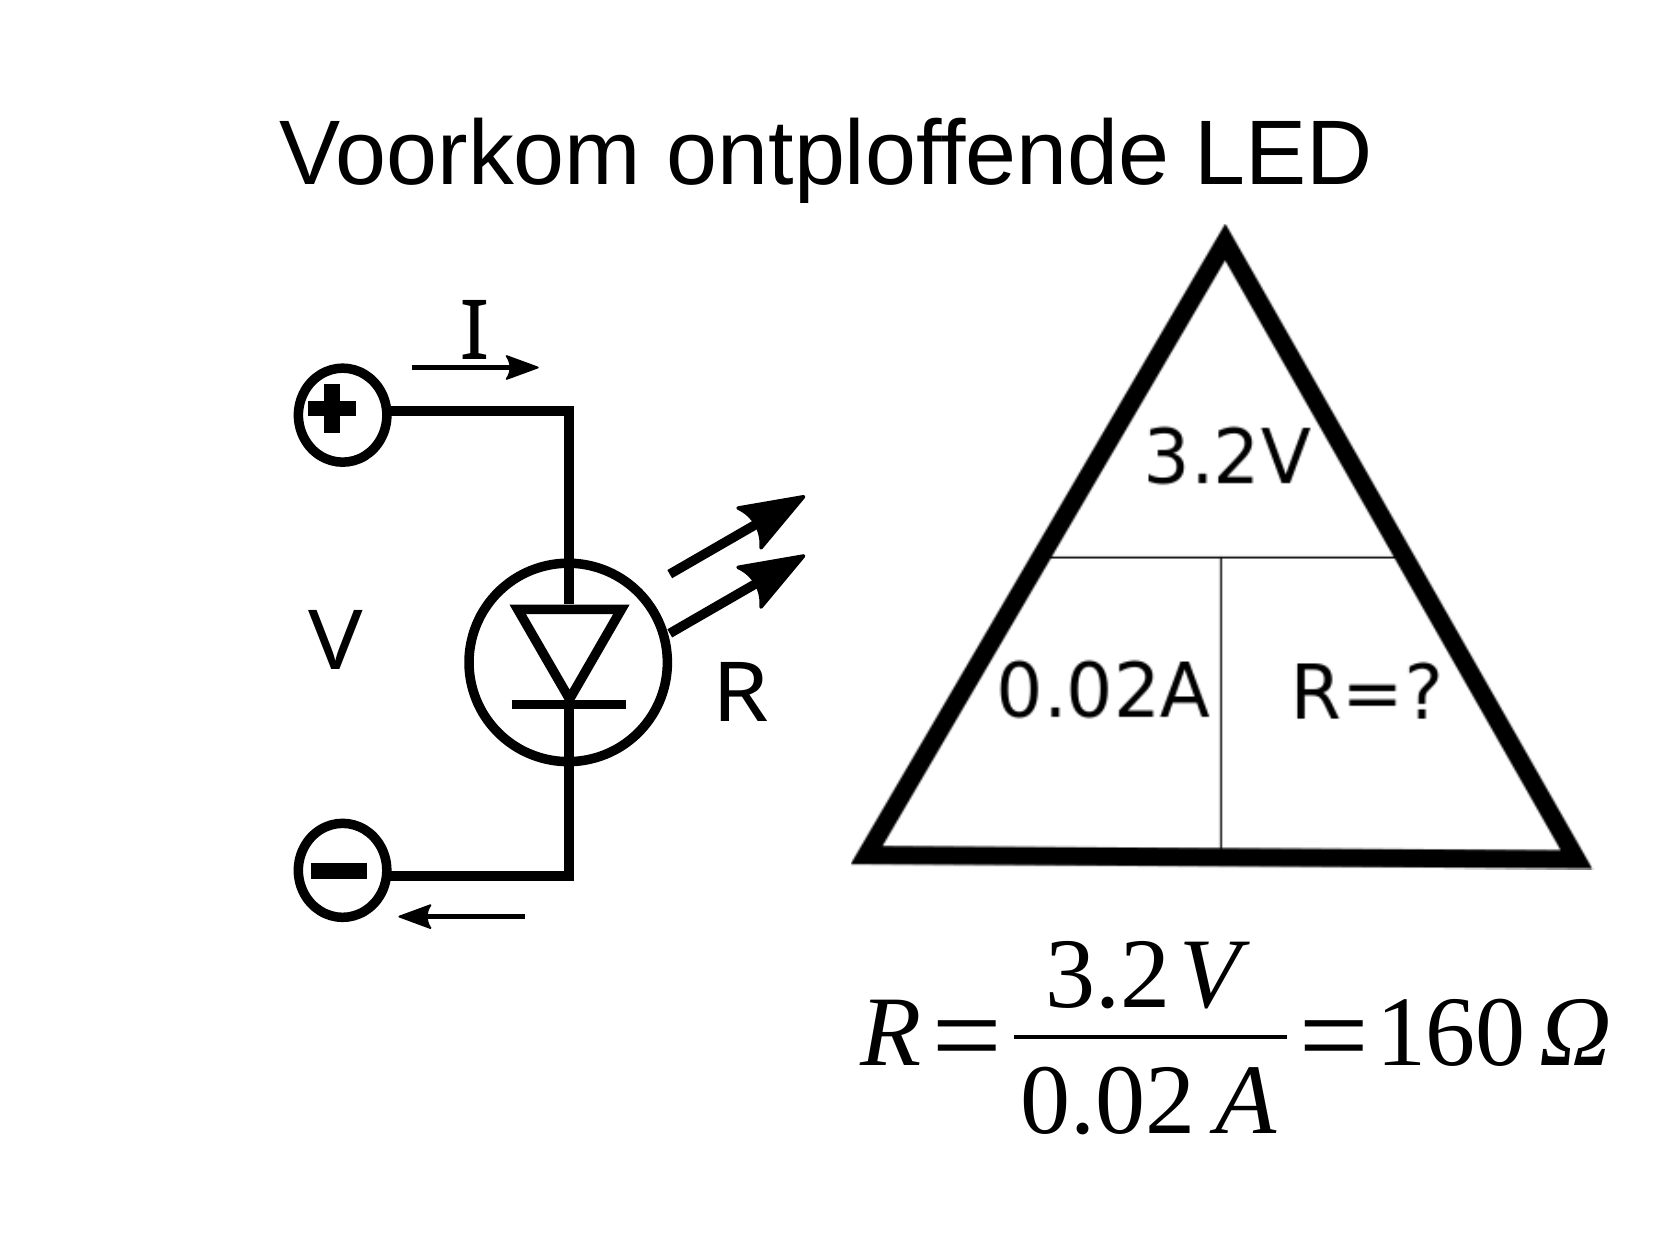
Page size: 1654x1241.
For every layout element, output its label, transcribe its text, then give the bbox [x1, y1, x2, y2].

chart [849, 919, 1621, 1156]
picture [191, 224, 1594, 1241]
title Voorkom ontploffende LED [82, 49, 1571, 257]
